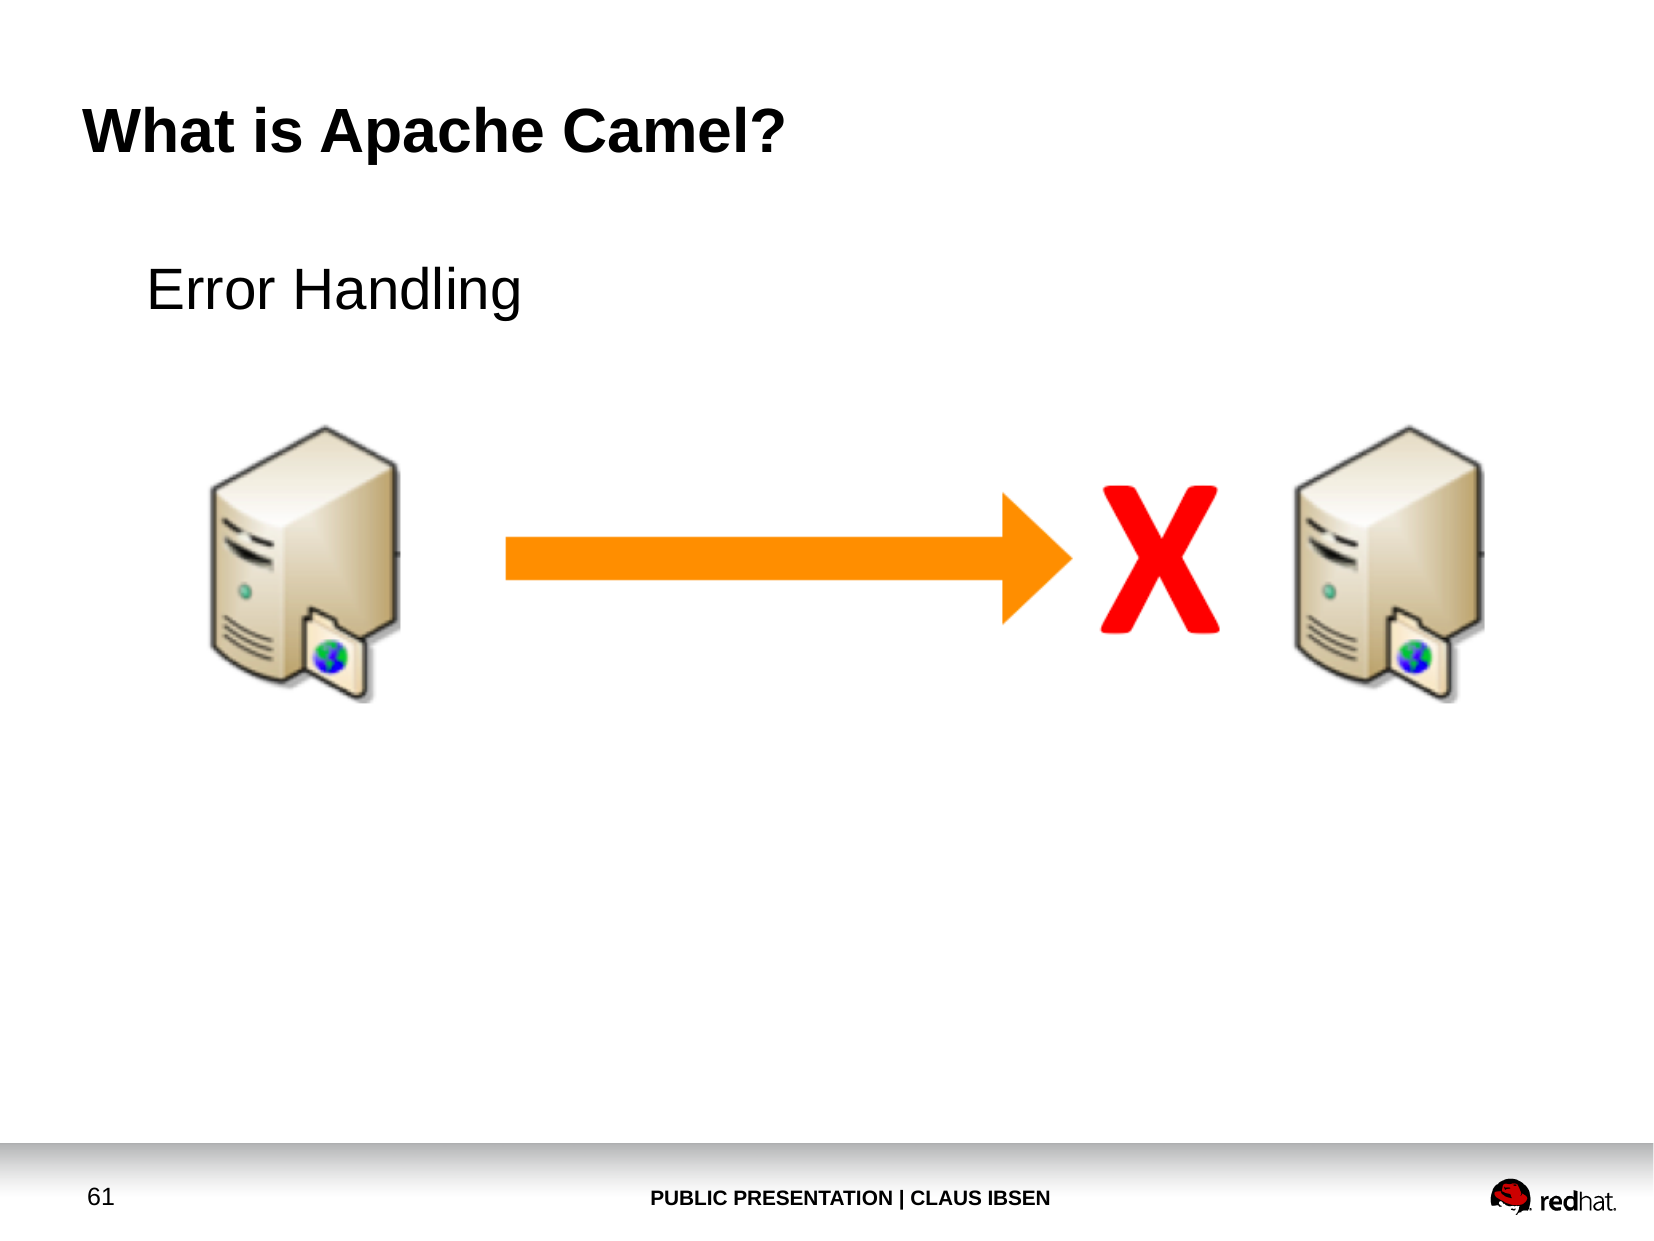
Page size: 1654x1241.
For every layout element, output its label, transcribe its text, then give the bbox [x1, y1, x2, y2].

picture [0, 1143, 1654, 1241]
title What is Apache Camel? [82, 37, 1571, 226]
picture [150, 374, 1520, 734]
list Error Handling [86, 256, 1576, 1051]
